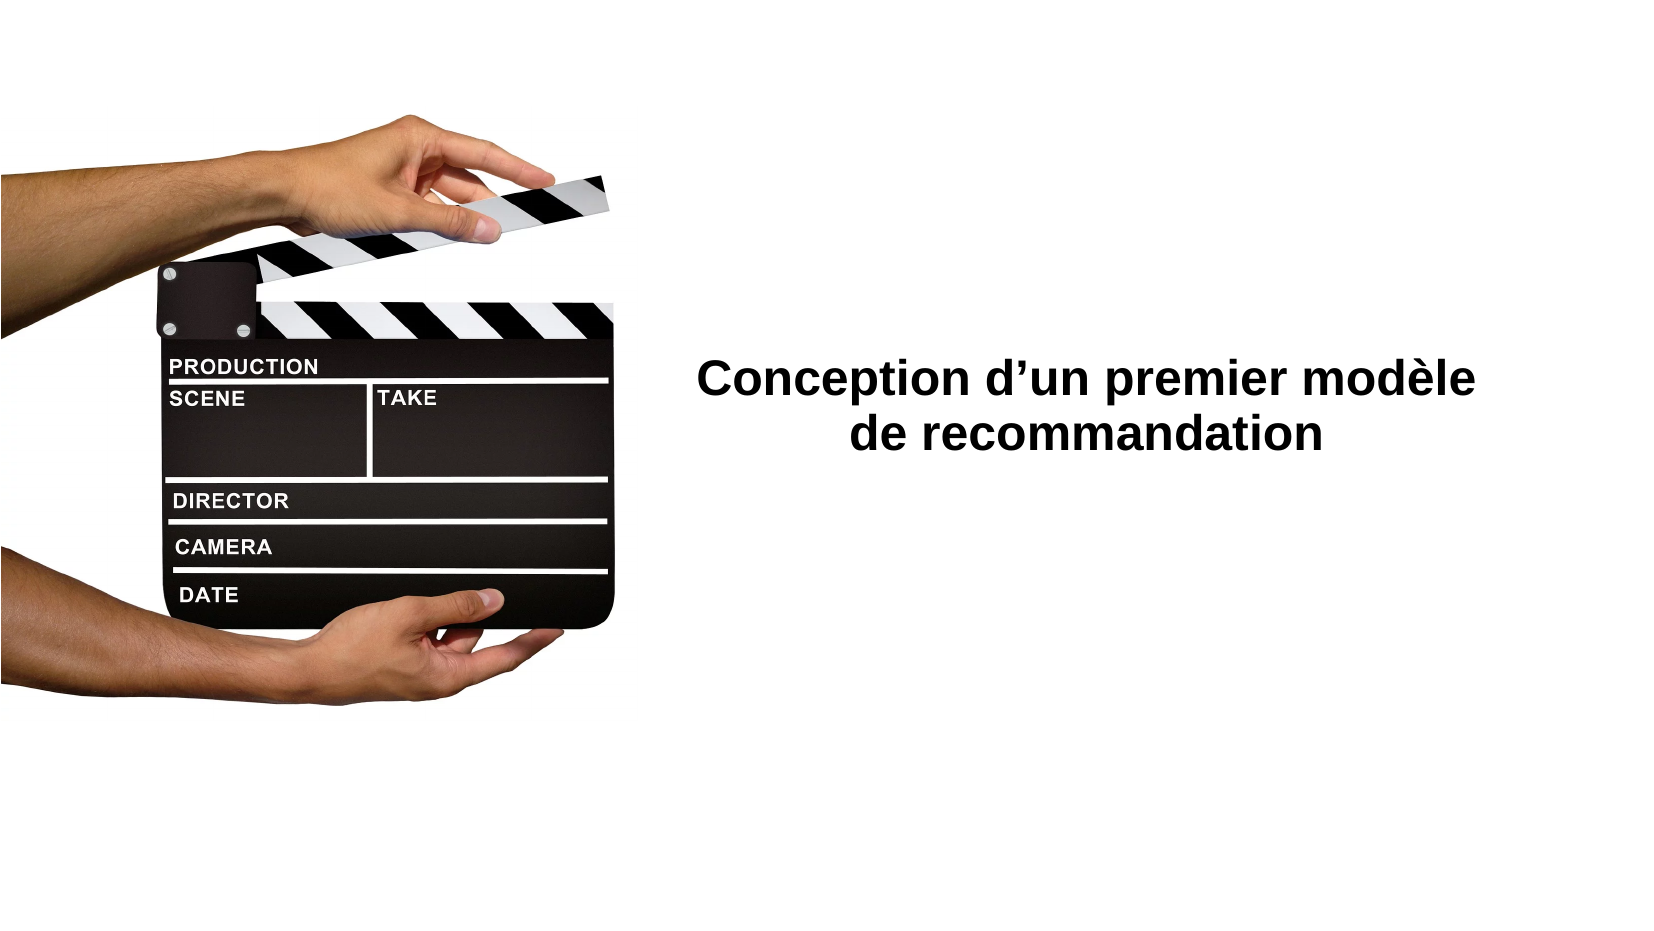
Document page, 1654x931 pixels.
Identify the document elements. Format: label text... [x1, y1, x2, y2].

text_box Conception d’un premier modèle de recommandation [649, 342, 1524, 579]
picture [1, 106, 638, 721]
